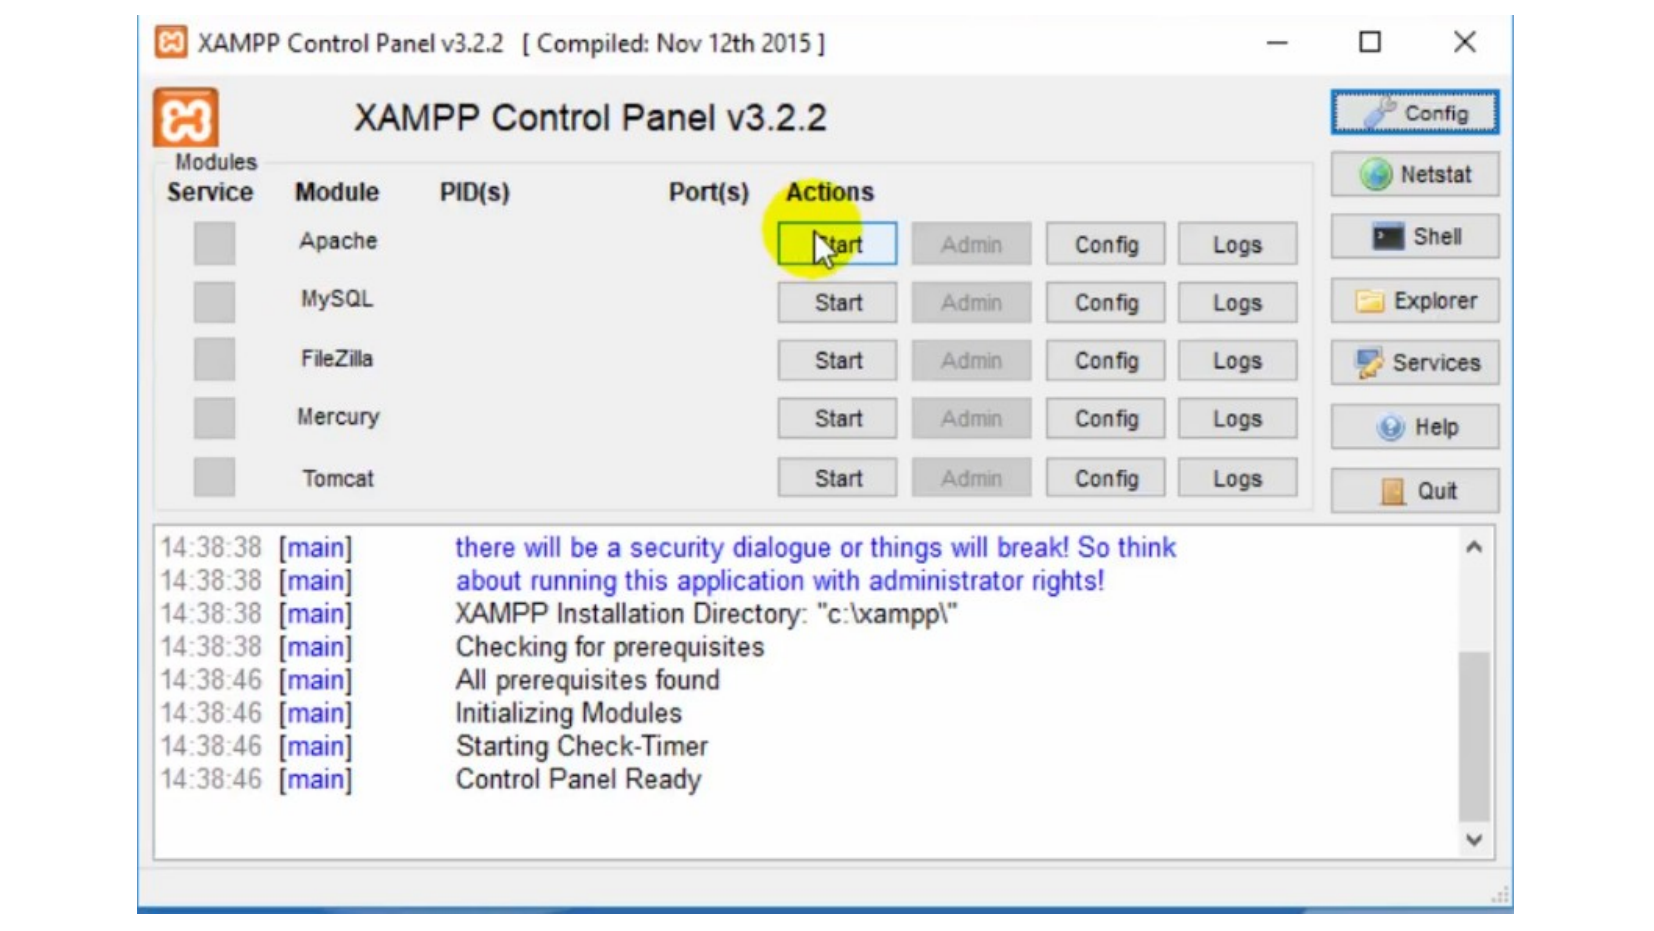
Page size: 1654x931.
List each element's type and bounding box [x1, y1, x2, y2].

picture [137, 15, 1514, 914]
